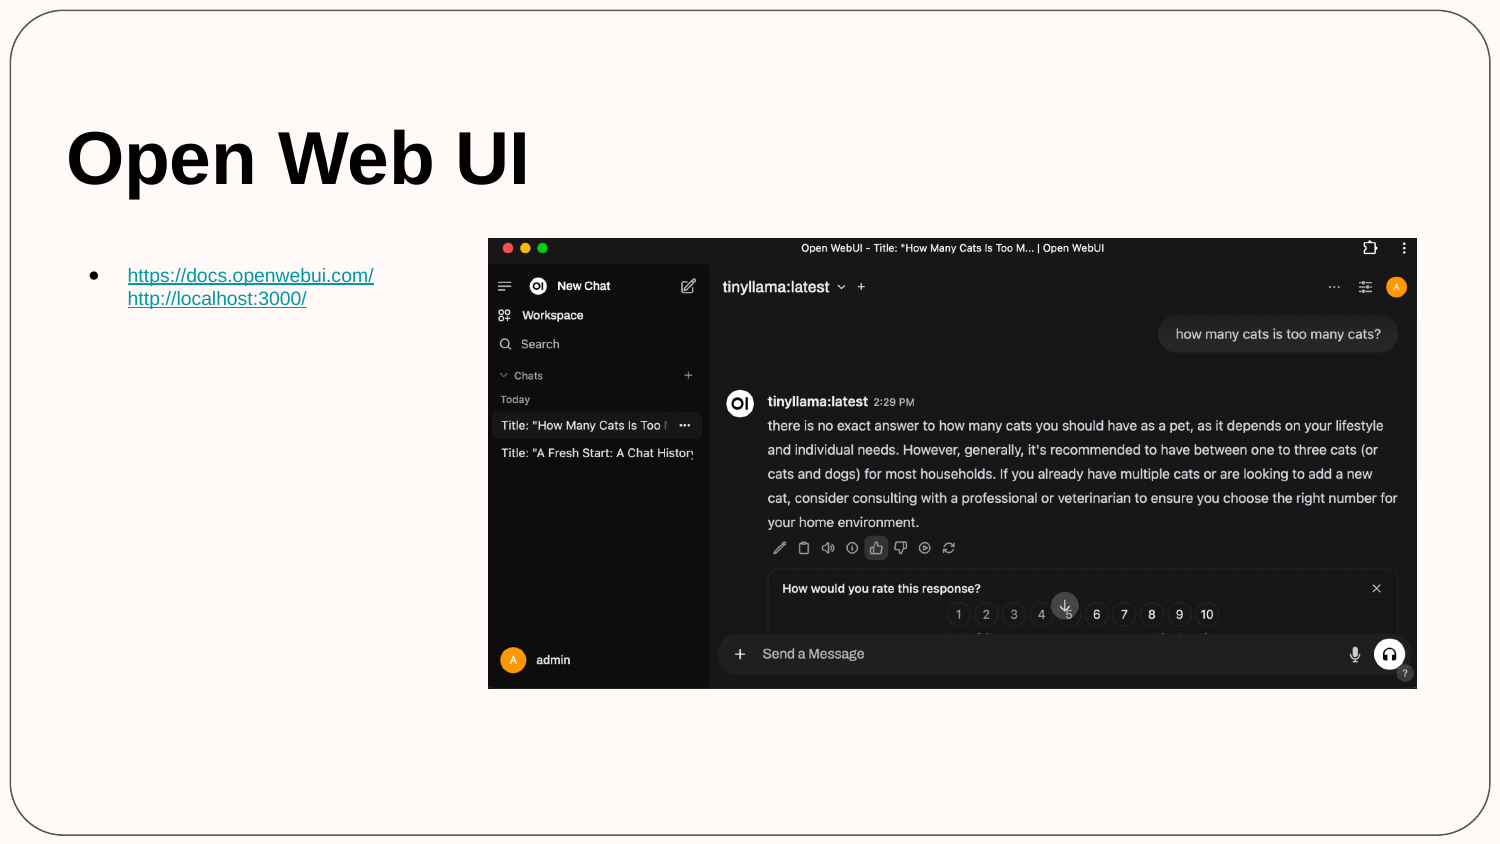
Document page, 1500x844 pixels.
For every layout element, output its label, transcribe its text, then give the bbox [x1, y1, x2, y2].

picture [488, 238, 1417, 689]
title https://docs.openwebui.com/ http://localhost:3000/ [51, 246, 449, 349]
title Open Web UI [51, 85, 1449, 224]
